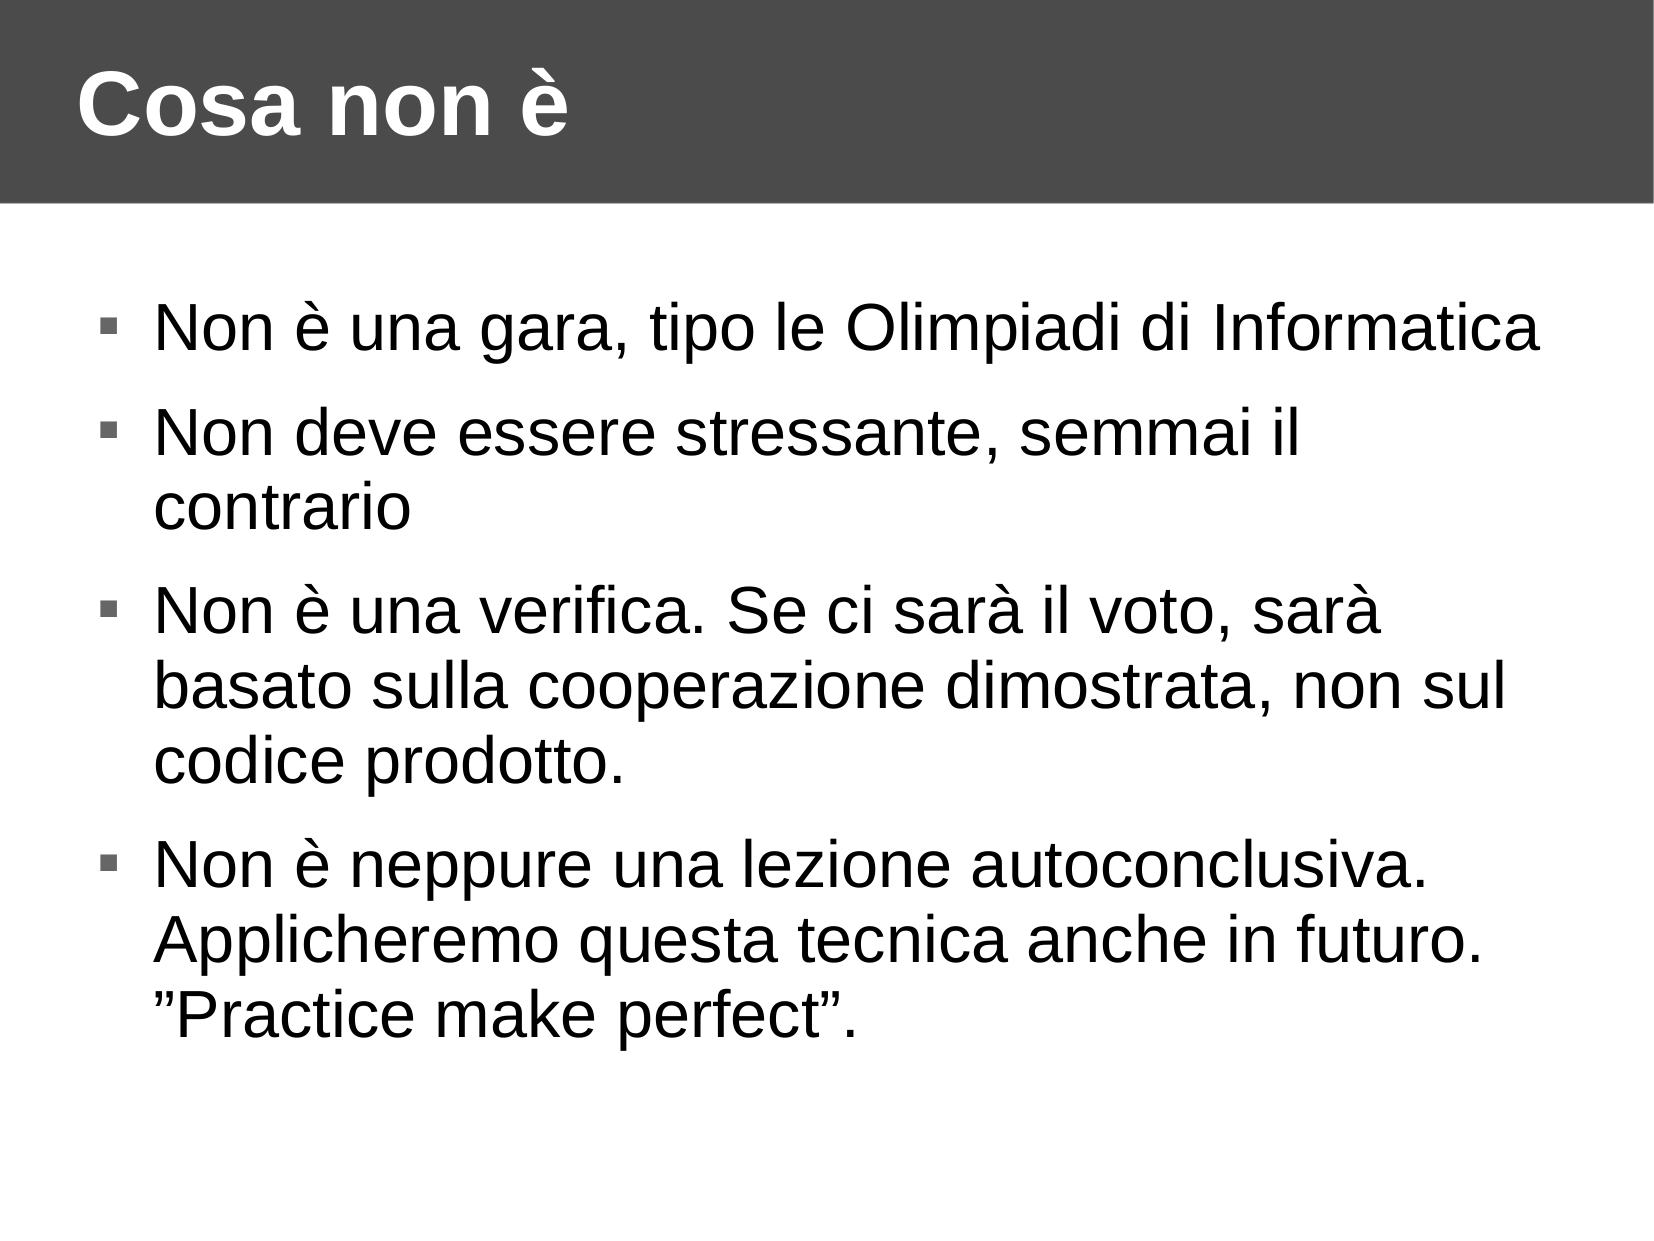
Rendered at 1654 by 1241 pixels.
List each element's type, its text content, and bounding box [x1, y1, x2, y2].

picture [0, 0, 1654, 1241]
title Cosa non è [76, 0, 1565, 208]
list Non è una gara, tipo le Olimpiadi di Informatica Non deve essere stressante, semmai il contrario Non è una verifica. Se ci sarà il voto, sarà basato sulla cooperazione dimostrata, non sul codice prodotto. Non è neppure una lezione autoconclusiva. Applicheremo questa tecnica anche in futuro. ”Practice make perfect”. [82, 290, 1571, 1109]
